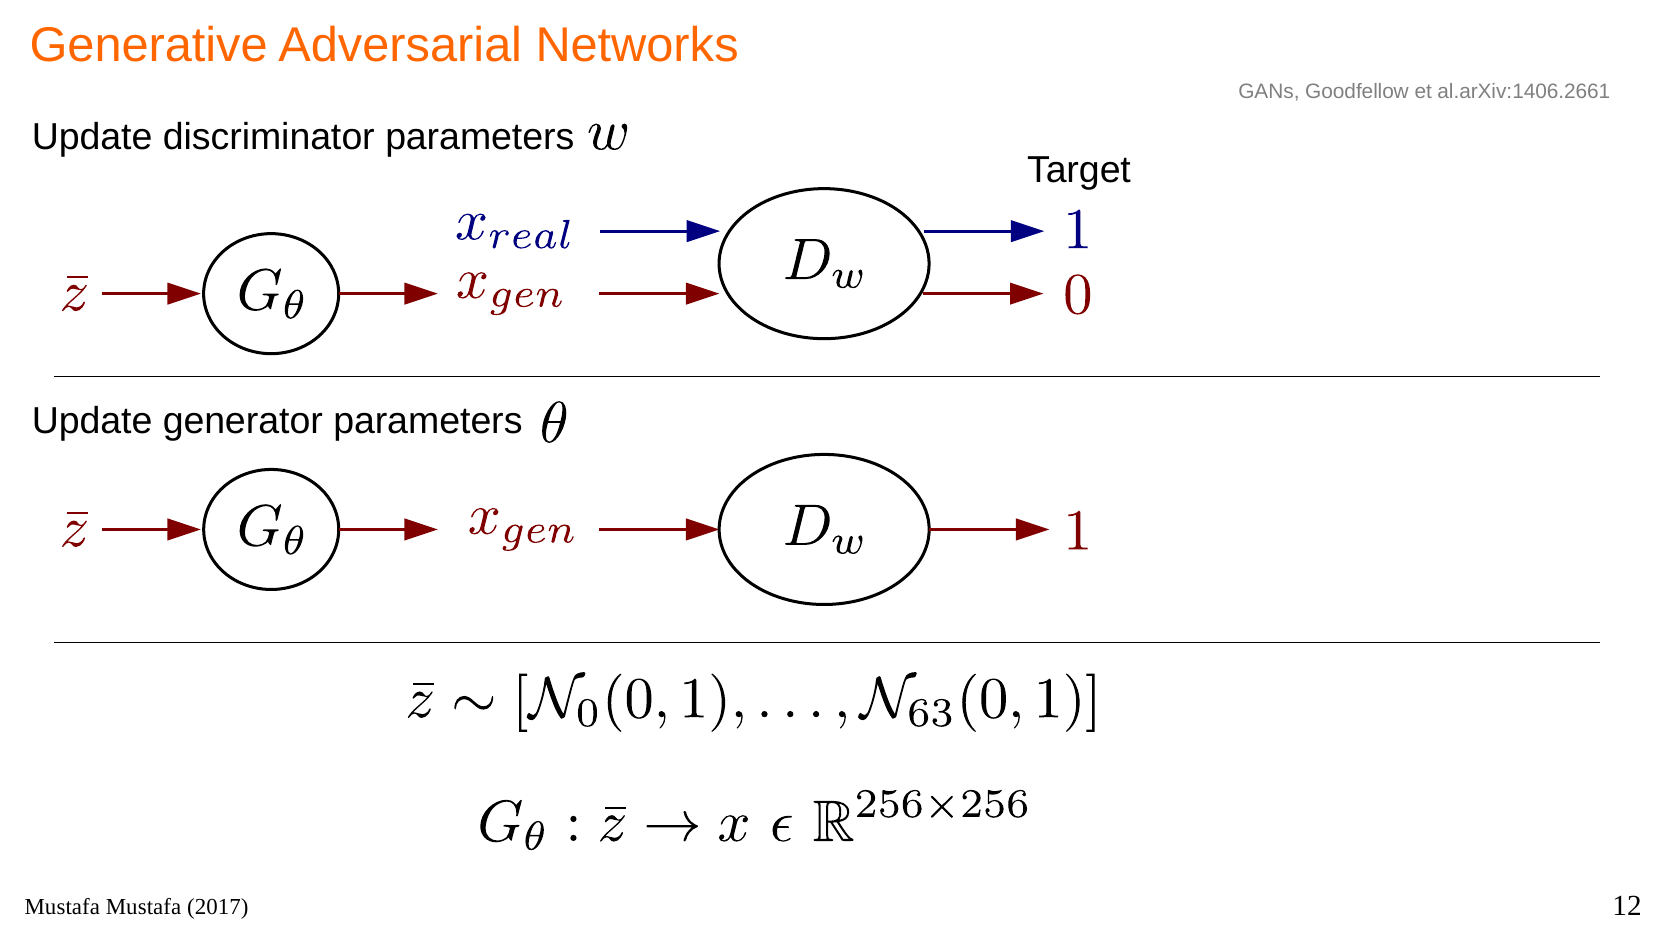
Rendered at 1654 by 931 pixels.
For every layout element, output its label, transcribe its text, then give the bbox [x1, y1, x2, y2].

text_box [782, 239, 866, 289]
title Generative Adversarial Networks [29, 15, 1621, 74]
text_box GANs, Goodfellow et al.arXiv:1406.2661 [1223, 72, 1636, 111]
text_box [236, 268, 306, 319]
text_box Target [1012, 140, 1146, 198]
text_box [59, 512, 93, 547]
text_box [454, 213, 573, 249]
text_box [1063, 274, 1093, 315]
text_box [405, 672, 1102, 732]
text_box Update discriminator parameters [17, 108, 601, 166]
text_box Update generator parameters [17, 391, 549, 449]
text_box [586, 123, 631, 151]
text_box [236, 504, 306, 555]
text_box [539, 401, 569, 443]
text_box [1063, 510, 1093, 550]
text_box [477, 789, 1030, 851]
text_box [782, 504, 866, 554]
text_box [467, 507, 576, 551]
text_box [1063, 209, 1093, 249]
text_box [455, 272, 564, 316]
text_box [59, 276, 93, 312]
